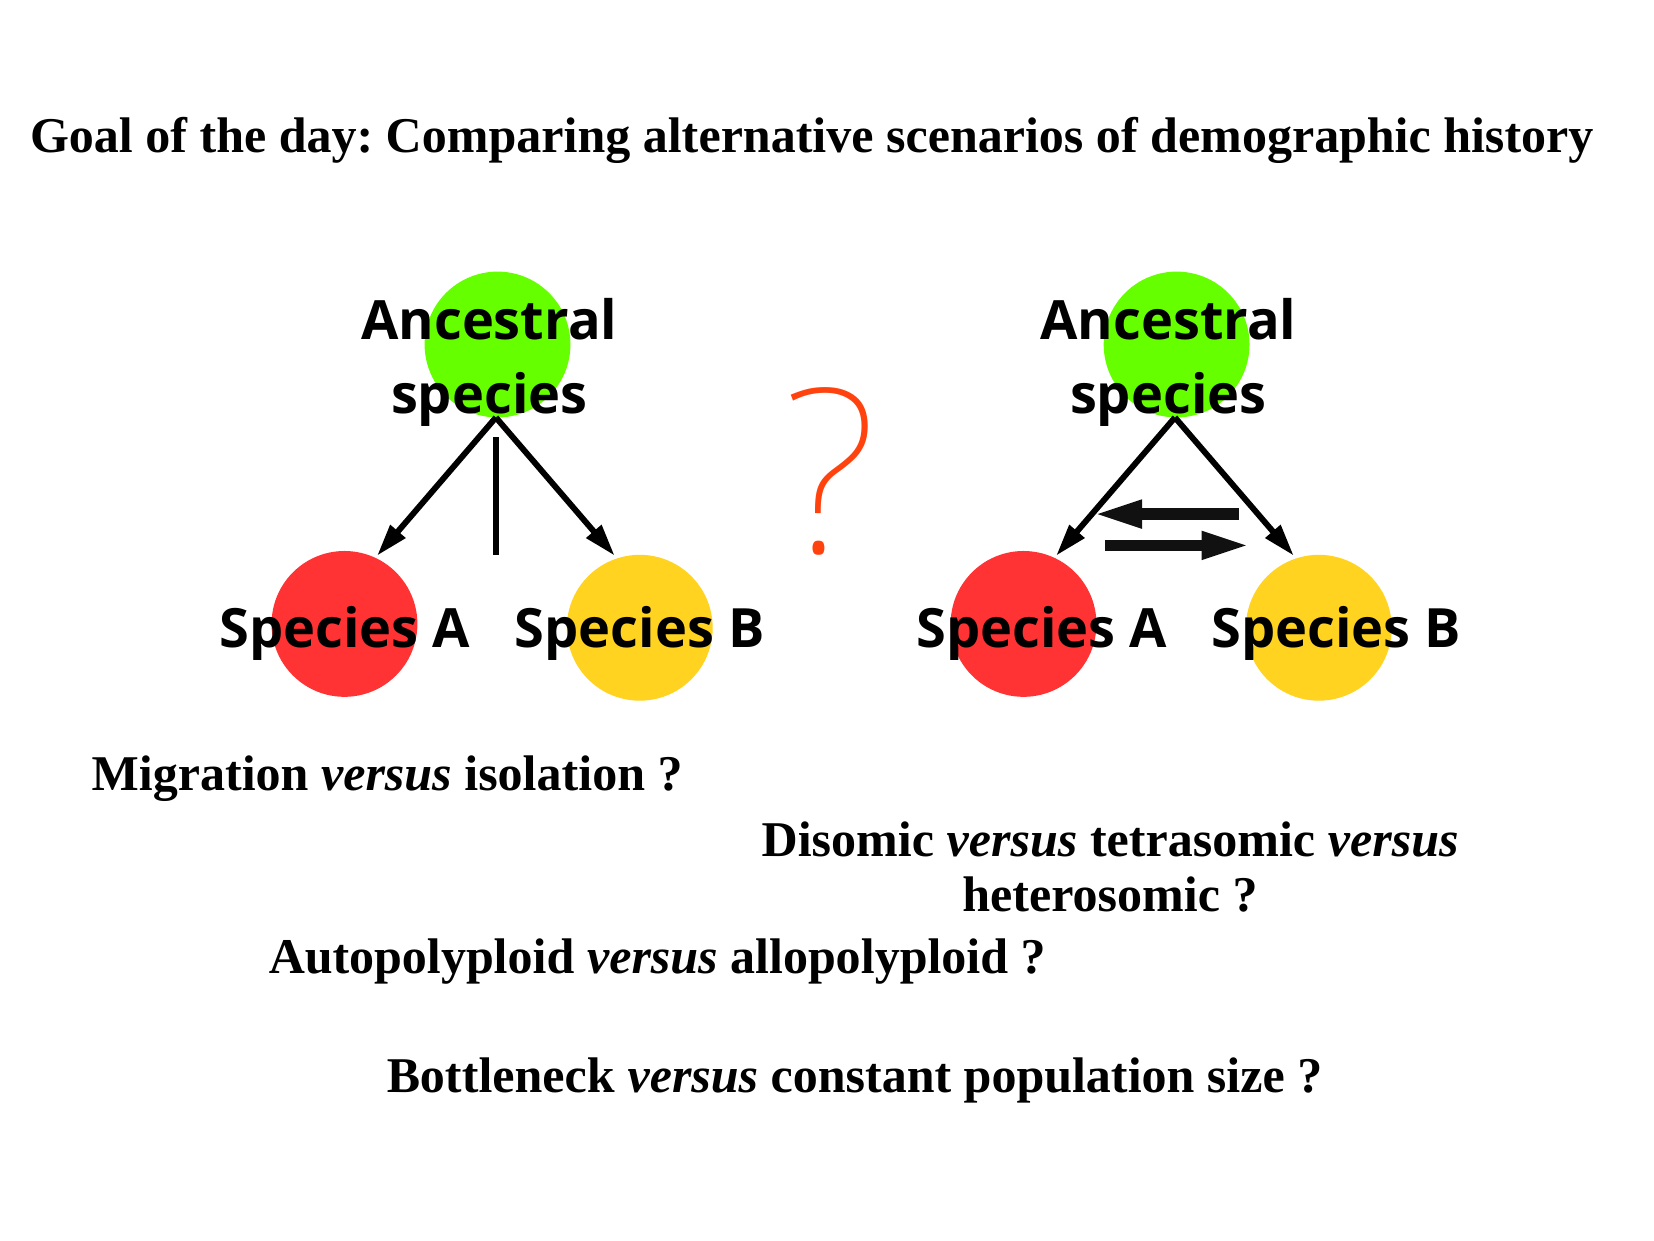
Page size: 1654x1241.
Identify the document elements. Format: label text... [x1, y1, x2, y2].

text_box Ancestral species [346, 274, 645, 411]
text_box Autopolyploid versus allopolyploid ? [253, 922, 1140, 1017]
text_box Species A [901, 581, 1189, 658]
text_box Bottleneck versus constant population size ? [372, 1040, 1359, 1166]
text_box Species A [204, 581, 493, 658]
text_box [964, 550, 1083, 581]
text_box Disomic versus tetrasomic versus heterosomic ? [667, 804, 1553, 985]
text_box Goal of the day: Comparing alternative scenarios of demographic history [15, 100, 1613, 171]
text_box [472, 411, 523, 418]
text_box [279, 658, 409, 697]
text_box Species B [1196, 581, 1487, 658]
text_box ? [767, 301, 925, 573]
text_box [959, 658, 1089, 697]
text_box [583, 554, 696, 581]
text_box [573, 658, 707, 701]
text_box [1253, 658, 1386, 701]
text_box Migration versus isolation ? [76, 738, 753, 920]
text_box [285, 550, 404, 581]
text_box Species B [499, 581, 790, 658]
text_box Ancestral species [1025, 274, 1324, 411]
text_box [1262, 554, 1375, 581]
text_box [1151, 411, 1202, 418]
